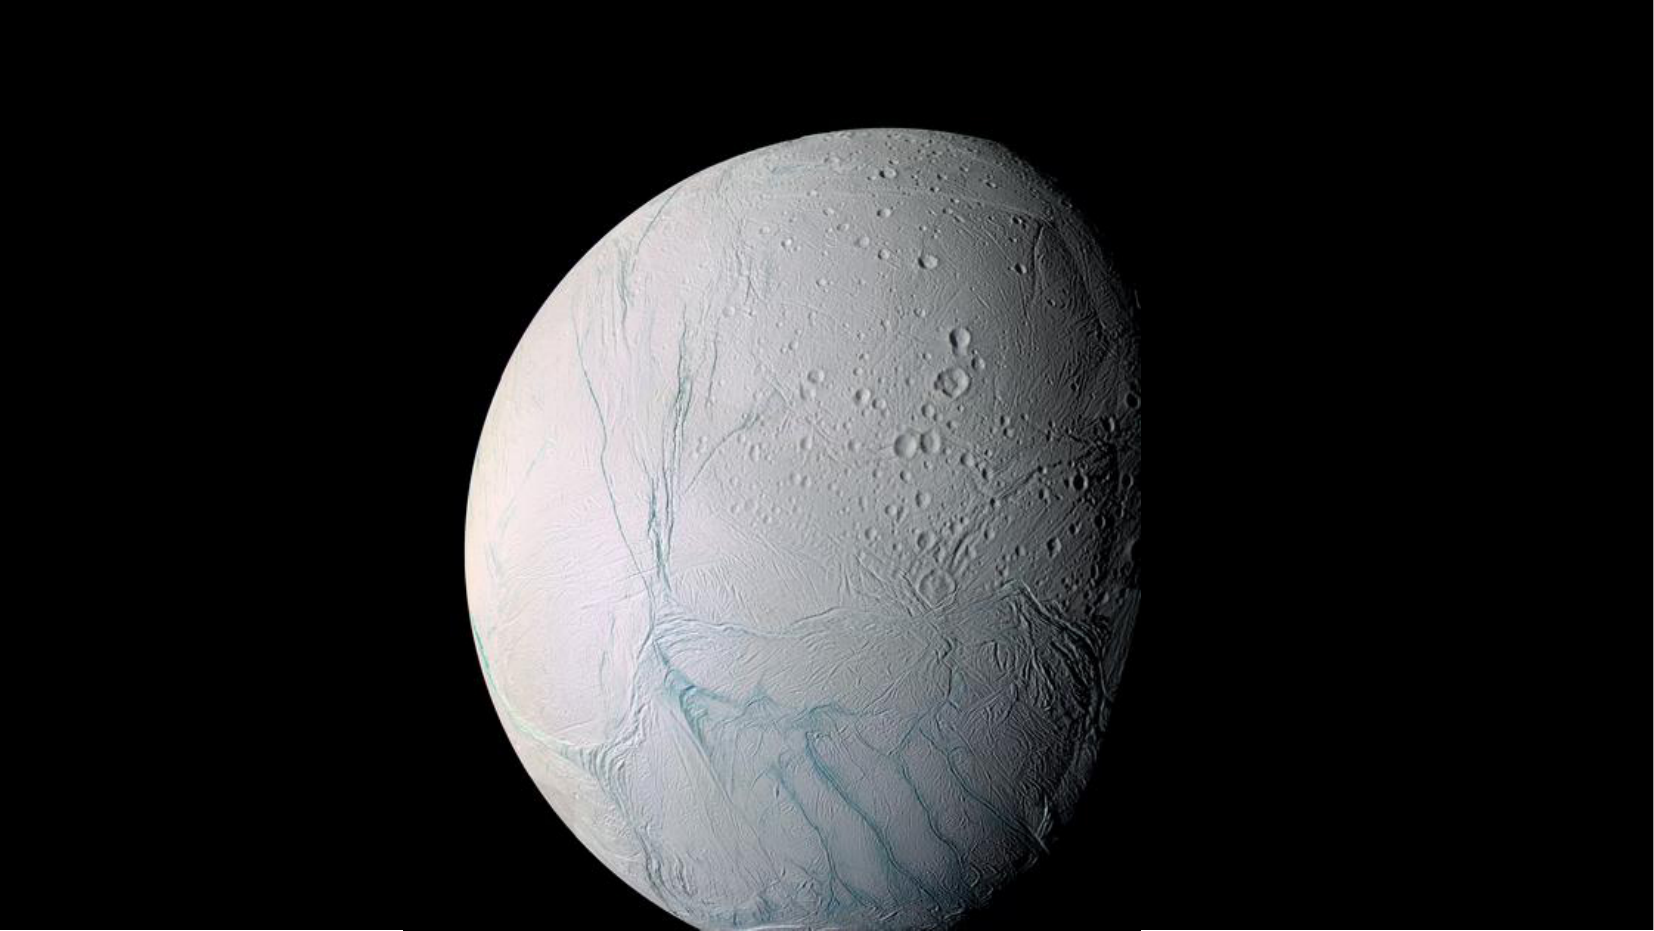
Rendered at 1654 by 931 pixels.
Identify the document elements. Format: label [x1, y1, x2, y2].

picture [403, 0, 1141, 931]
